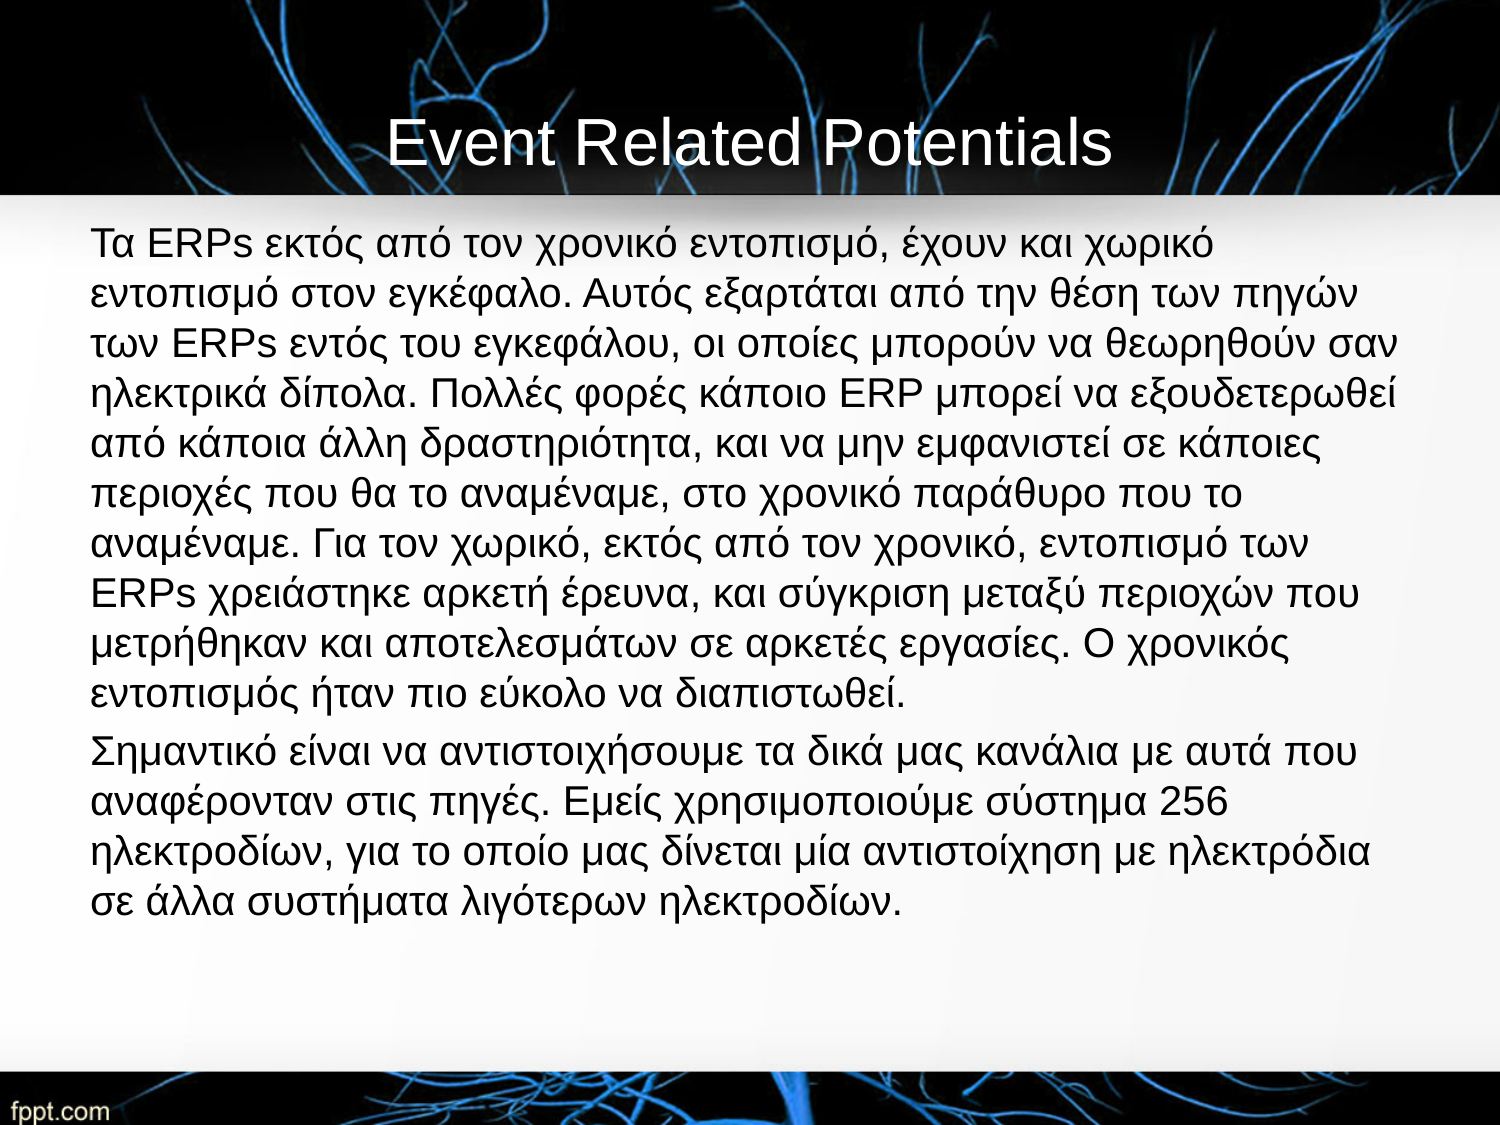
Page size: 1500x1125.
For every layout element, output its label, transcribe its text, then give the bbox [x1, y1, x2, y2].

list Τα ERPs εκτός από τον χρονικό εντοπισμό, έχουν και χωρικό εντοπισμό στον εγκέφαλο. Αυτός εξαρτάται από την θέση των πηγών των ERPs εντός του εγκεφάλου, οι οποίες μπορούν να θεωρηθούν σαν ηλεκτρικά δίπολα. Πολλές φορές κάποιο ERP μπορεί να εξουδετερωθεί από κάποια άλλη δραστηριότητα, και να μην εμφανιστεί σε κάποιες περιοχές που θα το αναμέναμε, στο χρονικό παράθυρο που το αναμέναμε. Για τον χωρικό, εκτός από τον χρονικό, εντοπισμό των ERPs χρειάστηκε αρκετή έρευνα, και σύγκριση μεταξύ περιοχών που μετρήθηκαν και αποτελεσμάτων σε αρκετές εργασίες. O χρονικός εντοπισμός ήταν πιο εύκολο να διαπιστωθεί. Σημαντικό είναι να αντιστοιχήσουμε τα δικά μας κανάλια με αυτά που αναφέρονταν στις πηγές. Εμείς χρησιμοποιούμε σύστημα 256 ηλεκτροδίων, για το οποίο μας δίνεται μία αντιστοίχηση με ηλεκτρόδια σε άλλα συστήματα λιγότερων ηλεκτροδίων. [75, 208, 1425, 951]
picture [0, 0, 1500, 1125]
title Event Related Potentials [75, 45, 1425, 208]
